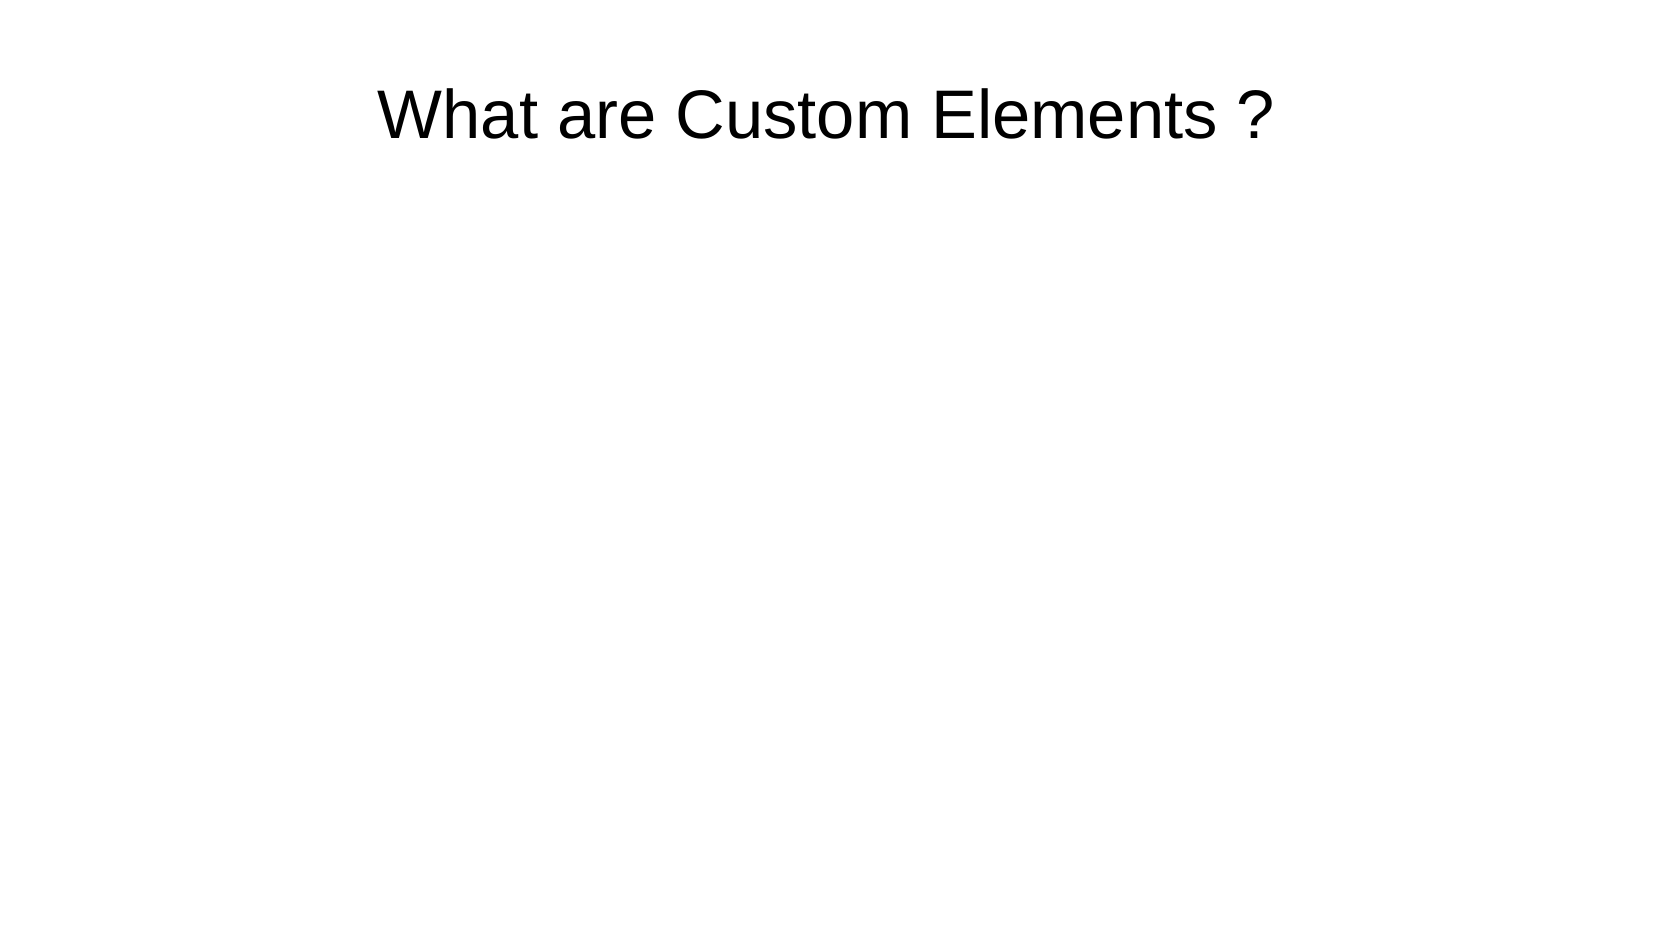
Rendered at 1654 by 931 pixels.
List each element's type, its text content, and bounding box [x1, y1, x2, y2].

title What are Custom Elements ? [82, 37, 1571, 193]
